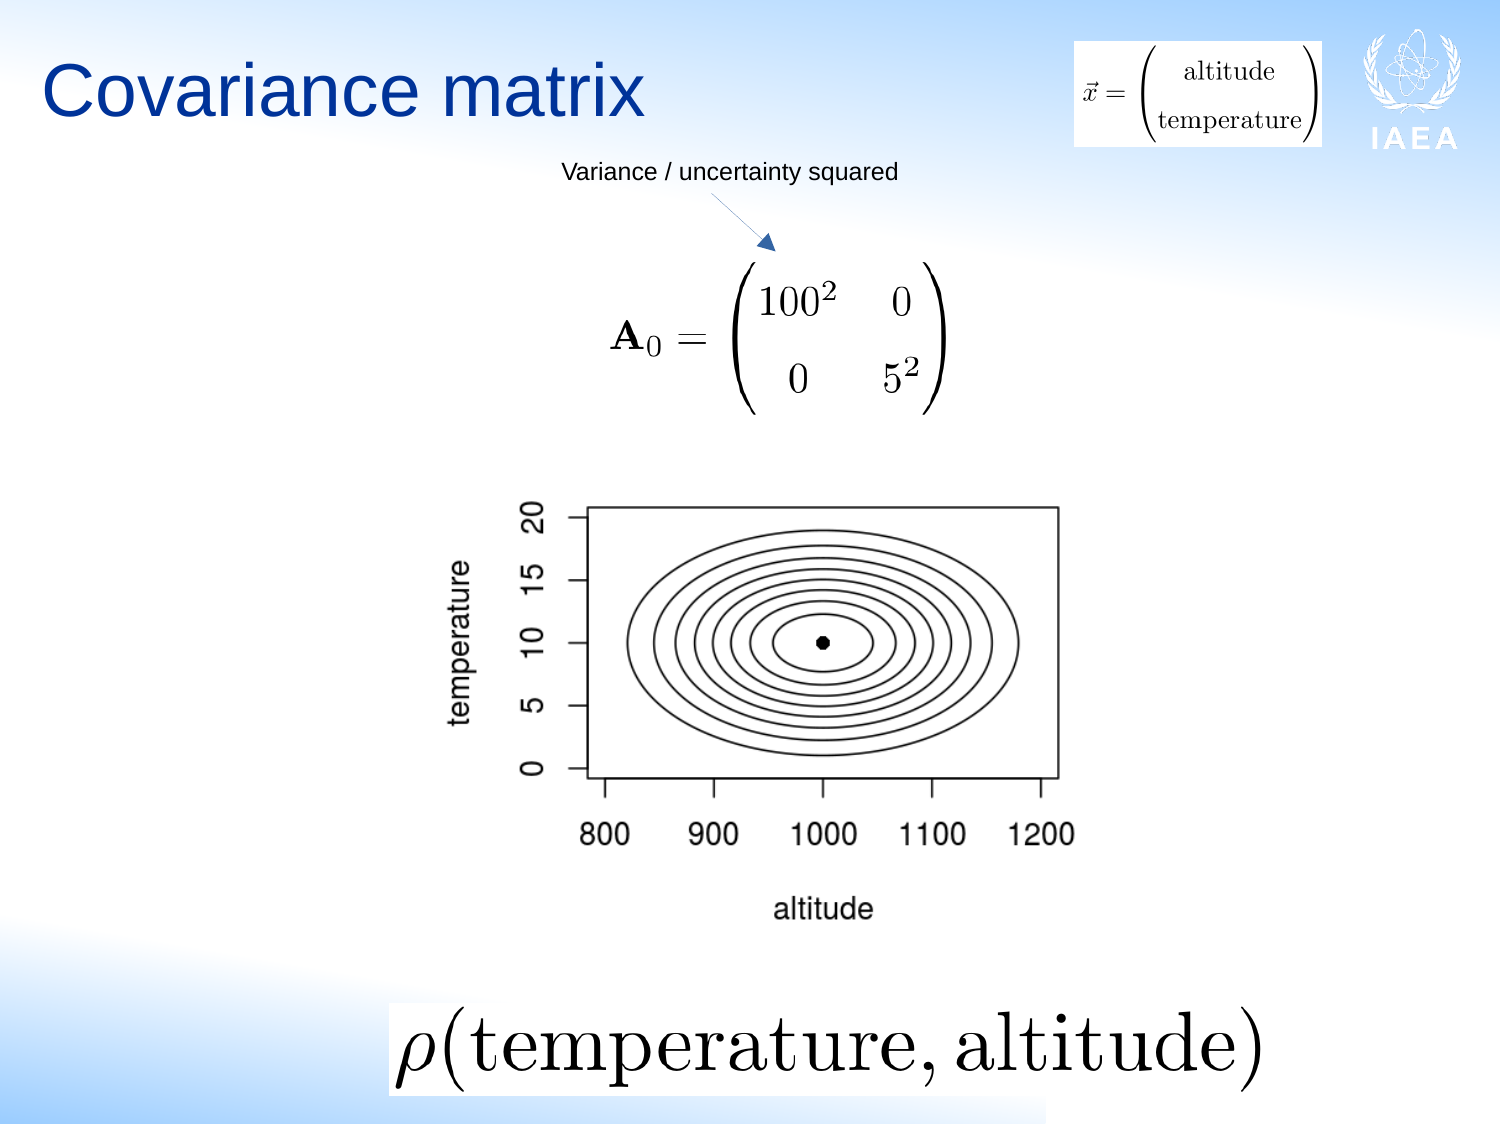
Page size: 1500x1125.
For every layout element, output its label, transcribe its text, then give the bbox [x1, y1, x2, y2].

text_box Variance / uncertainty squared [546, 150, 915, 194]
picture [389, 1003, 1265, 1096]
picture [593, 251, 964, 429]
picture [421, 489, 1077, 927]
picture [1074, 41, 1322, 147]
picture [1363, 29, 1461, 149]
title Covariance matrix [41, 19, 1046, 161]
